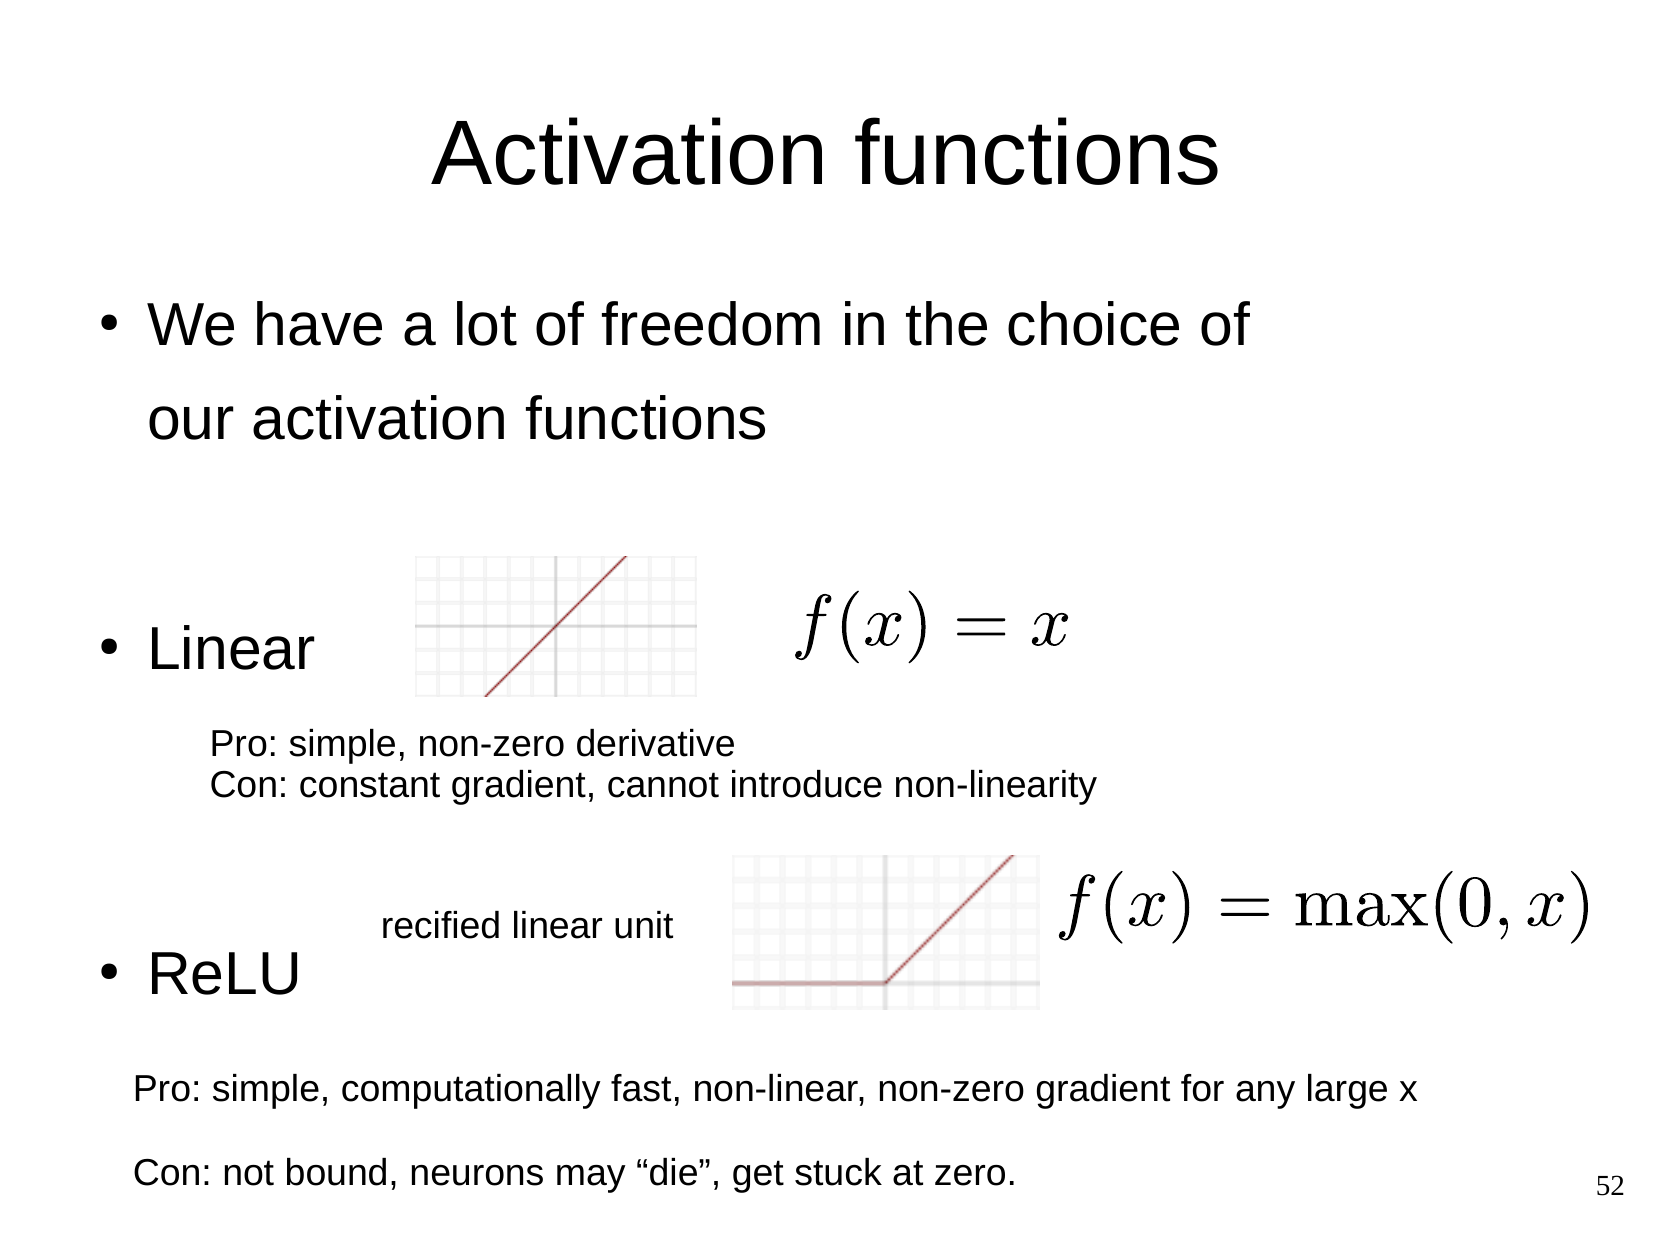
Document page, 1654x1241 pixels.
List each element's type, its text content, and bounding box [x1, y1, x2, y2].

picture [732, 855, 1040, 1010]
title Activation functions [82, 49, 1571, 257]
text_box recified linear unit [366, 897, 697, 955]
list We have a lot of freedom in the choice of our activation functions Linear ReLU [82, 290, 1571, 1010]
text_box Pro: simple, non-zero derivative Con: constant gradient, cannot introduce non-linearity [194, 714, 1388, 814]
text_box [1055, 870, 1596, 944]
text_box Pro: simple, computationally fast, non-linear, non-zero gradient for any large x Con: not bound, neurons may “die”, get stuck at zero. [118, 1060, 1512, 1217]
picture [415, 556, 697, 697]
text_box [791, 590, 1072, 664]
